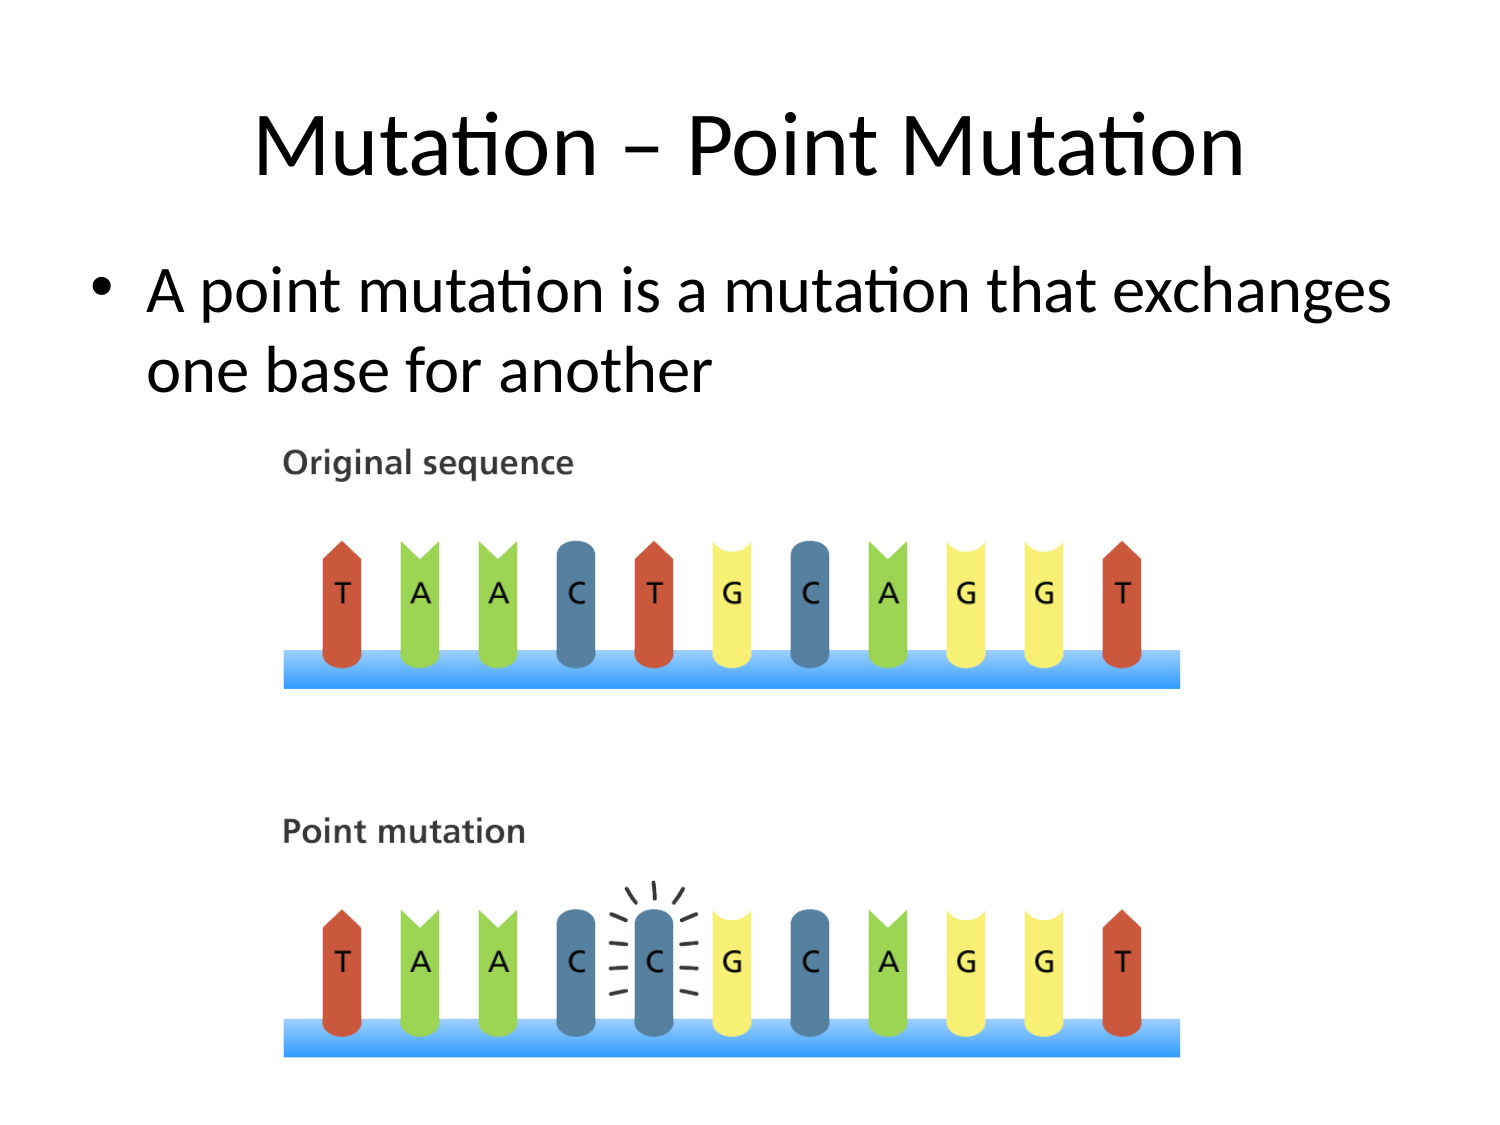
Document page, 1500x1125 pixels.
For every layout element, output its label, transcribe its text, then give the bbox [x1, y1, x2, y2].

picture [134, 405, 1434, 1101]
list A point mutation is a mutation that exchanges one base for another [75, 237, 1425, 981]
title Mutation – Point Mutation [75, 45, 1425, 233]
